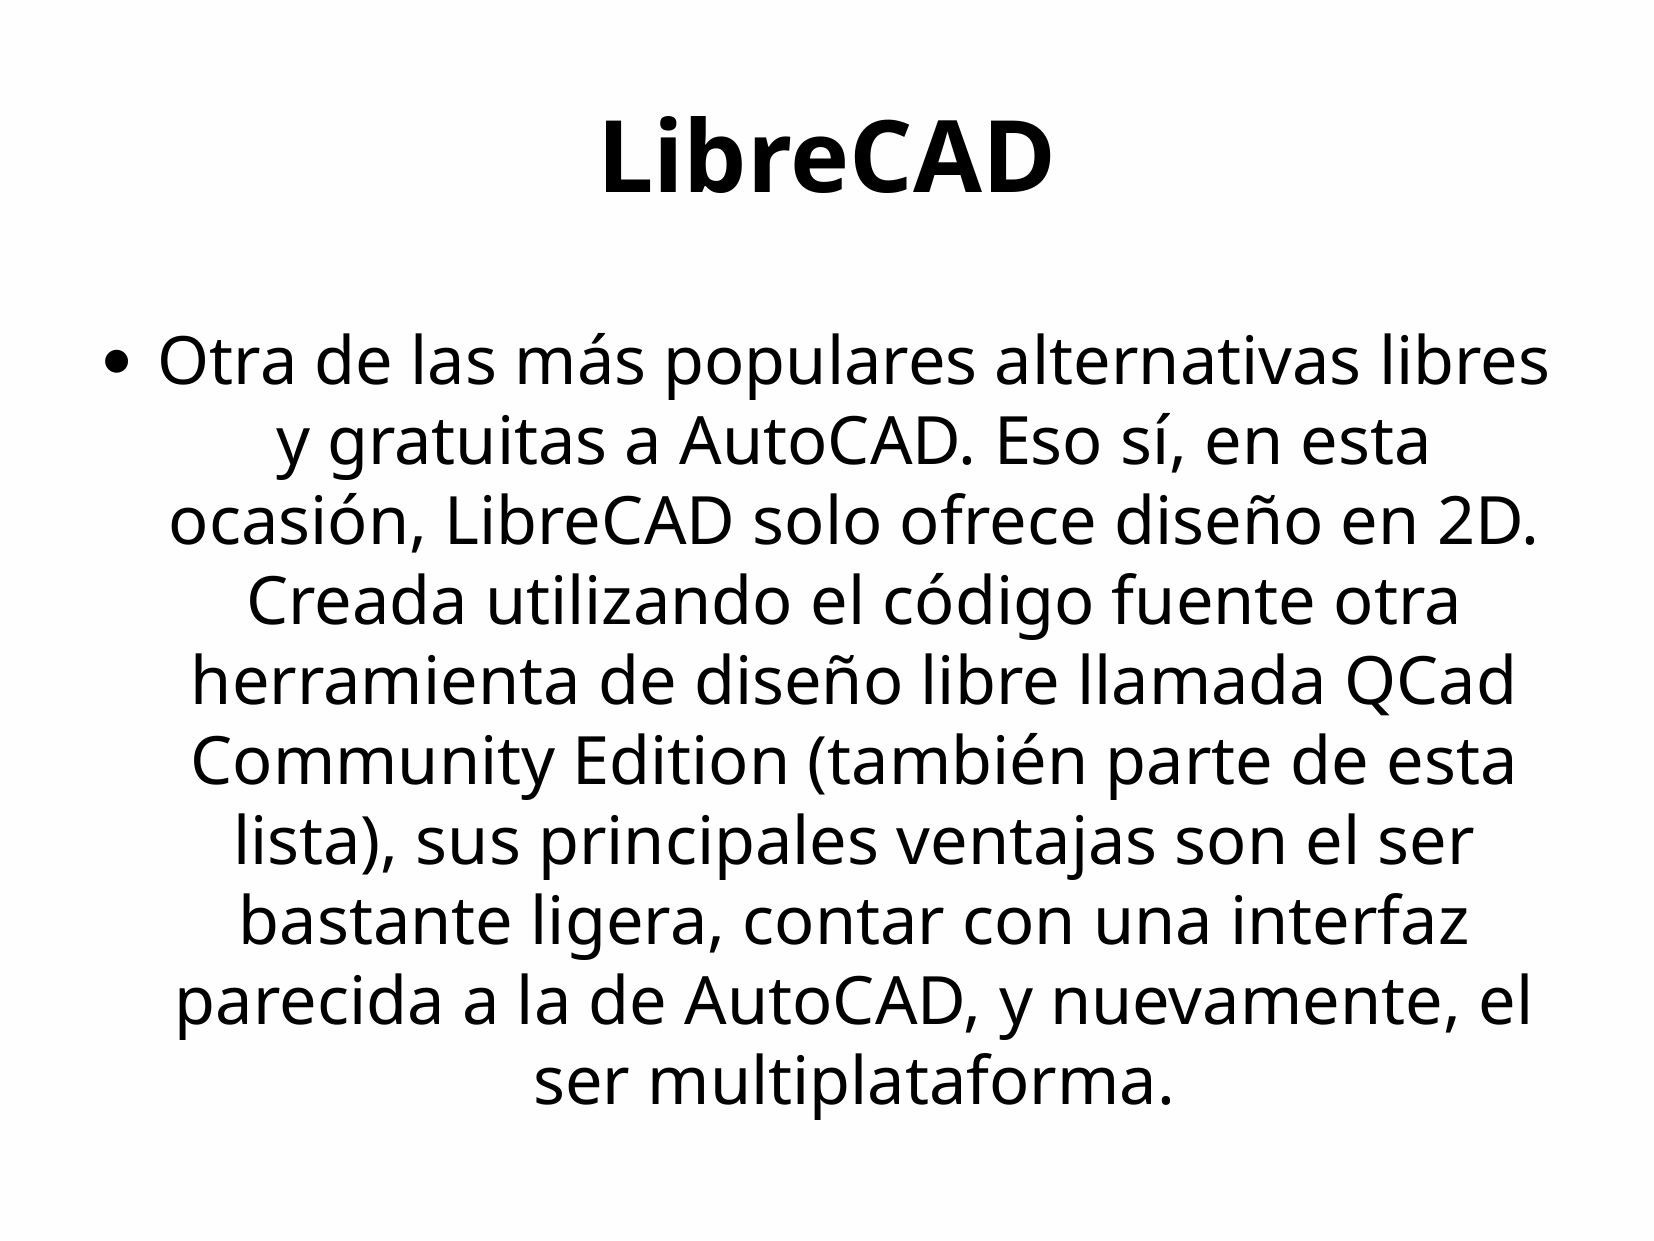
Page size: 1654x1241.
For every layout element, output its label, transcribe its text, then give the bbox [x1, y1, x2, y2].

list Otra de las más populares alternativas libres y gratuitas a AutoCAD. Eso sí, en esta ocasión, LibreCAD solo ofrece diseño en 2D. Creada utilizando el código fuente otra herramienta de diseño libre llamada QCad Community Edition (también parte de esta lista), sus principales ventajas son el ser bastante ligera, contar con una interfaz parecida a la de AutoCAD, y nuevamente, el ser multiplataforma. [82, 290, 1571, 1146]
title LibreCAD [82, 49, 1571, 257]
